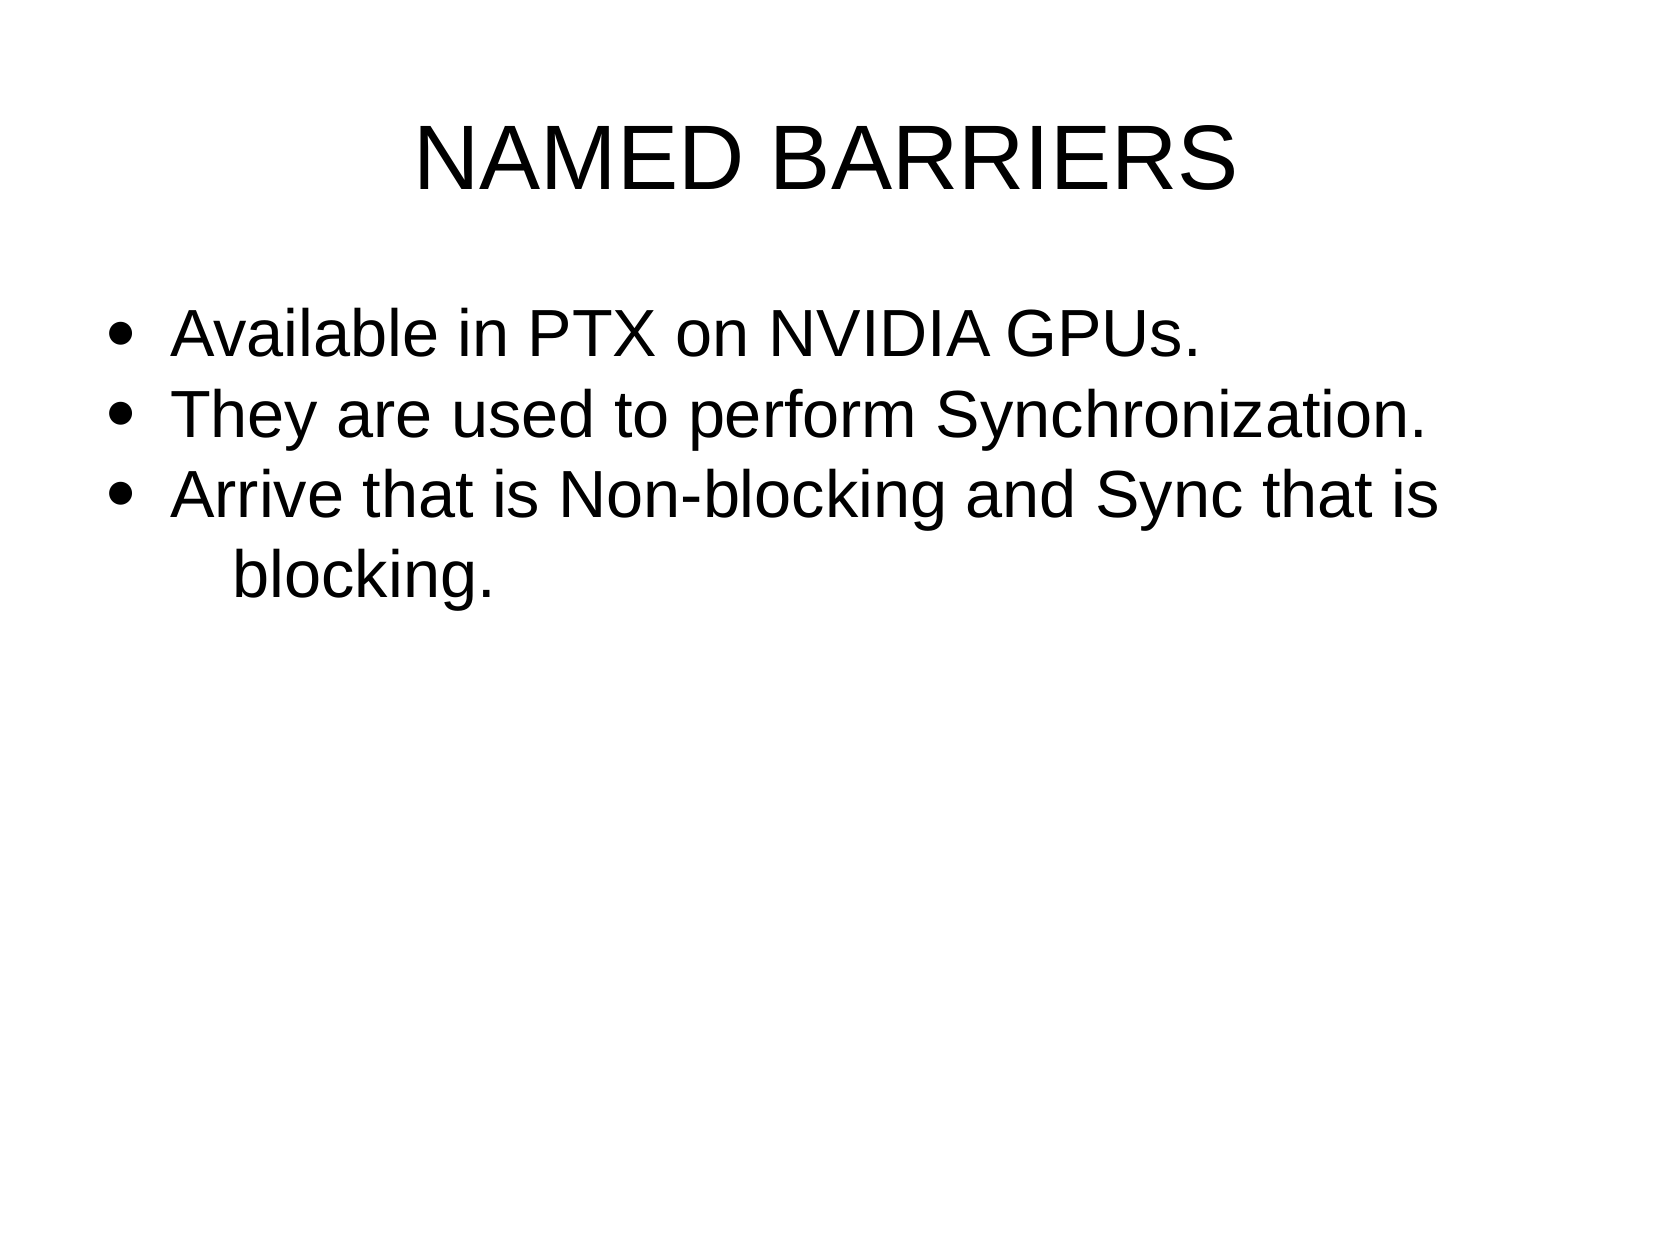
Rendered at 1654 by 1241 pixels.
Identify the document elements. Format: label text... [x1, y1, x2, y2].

list Available in PTX on NVIDIA GPUs. They are used to perform Synchronization. Arrive that is Non-blocking and Sync that is blocking. [82, 290, 1571, 1109]
title NAMED BARRIERS [82, 49, 1571, 257]
